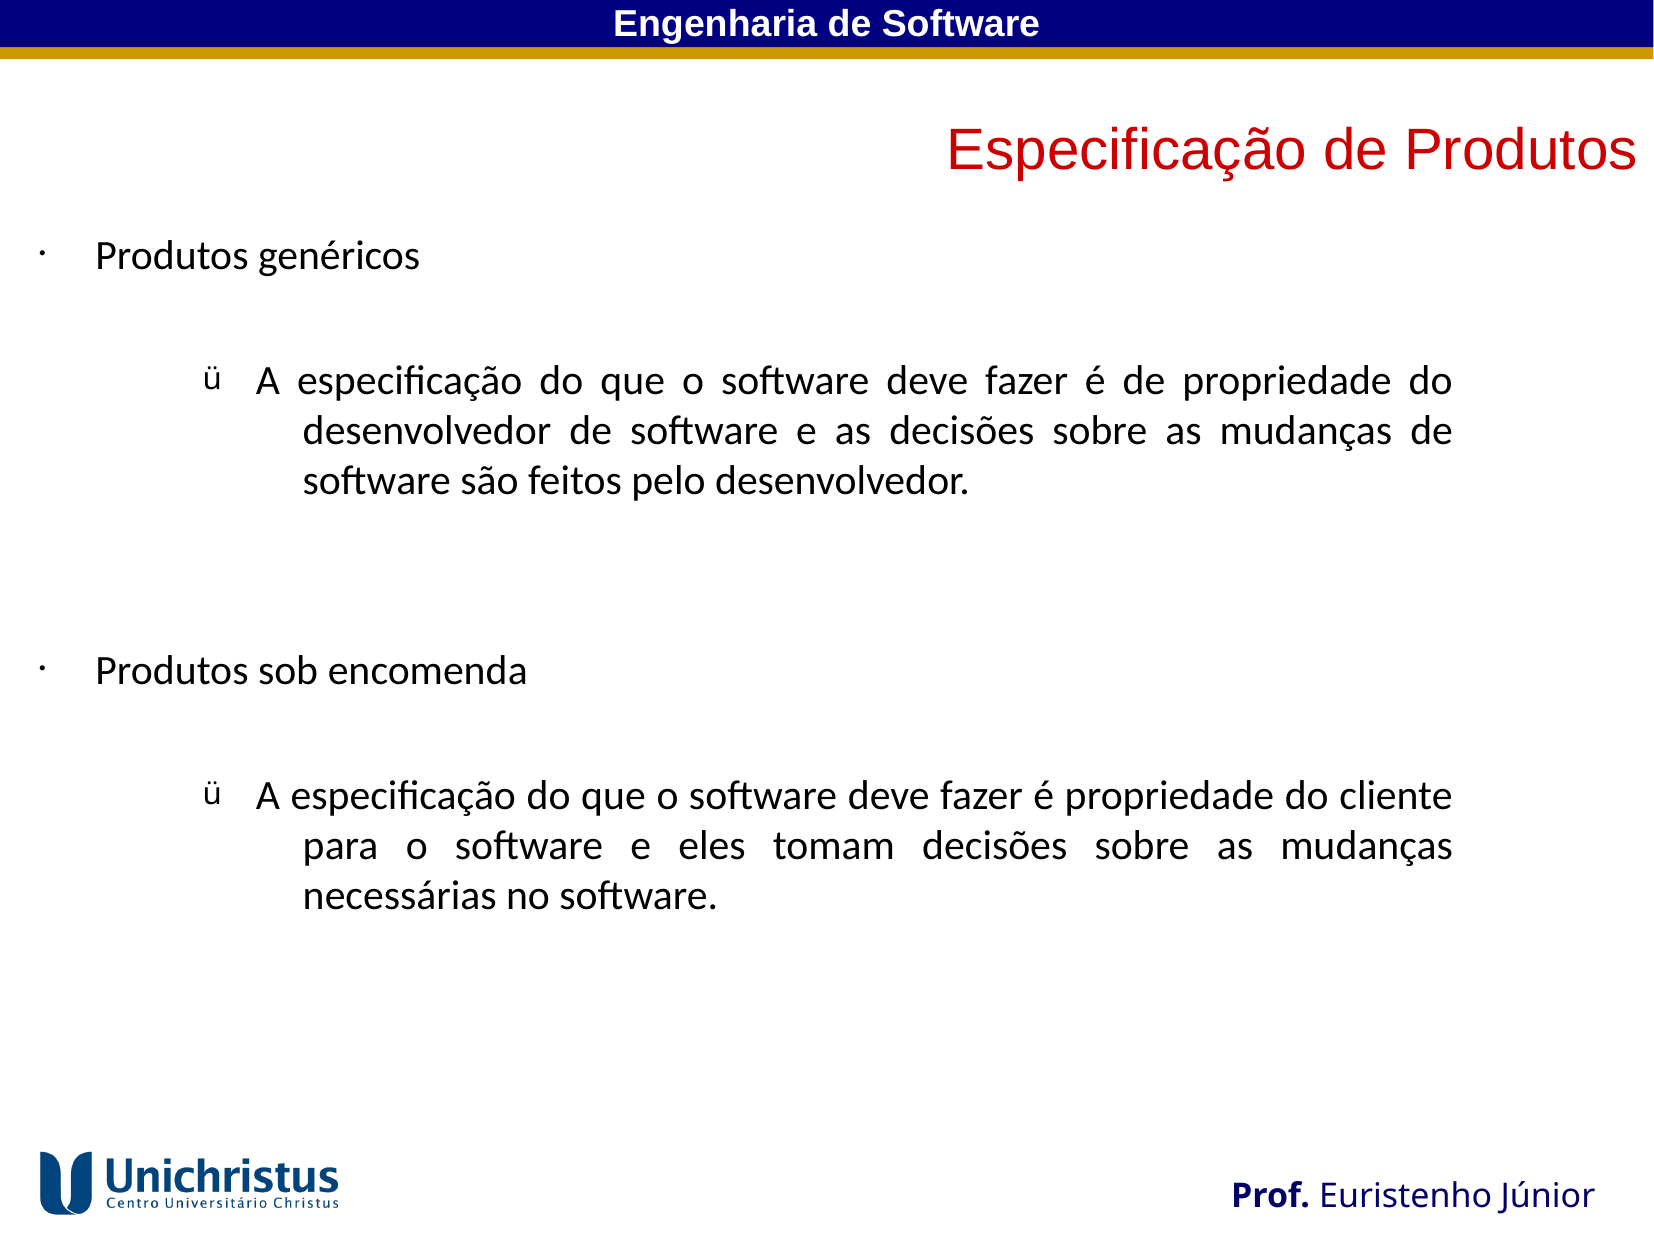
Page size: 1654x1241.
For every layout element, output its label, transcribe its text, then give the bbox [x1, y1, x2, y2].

text_box Engenharia de Software [0, 0, 1654, 48]
text_box Prof. Euristenho Júnior [1216, 1163, 1654, 1224]
text_box [0, 48, 1654, 60]
text_box Produtos genéricos A especificação do que o software deve fazer é de propriedade do desenvolvedor de software e as decisões sobre as mudanças de software são feitos pelo desenvolvedor. Produtos sob encomenda A especificação do que o software deve fazer é propriedade do cliente para o software e eles tomam decisões sobre as mudanças necessárias no software. [24, 220, 1469, 963]
picture [35, 1148, 343, 1217]
text_box Especificação de Produtos [932, 109, 1654, 189]
